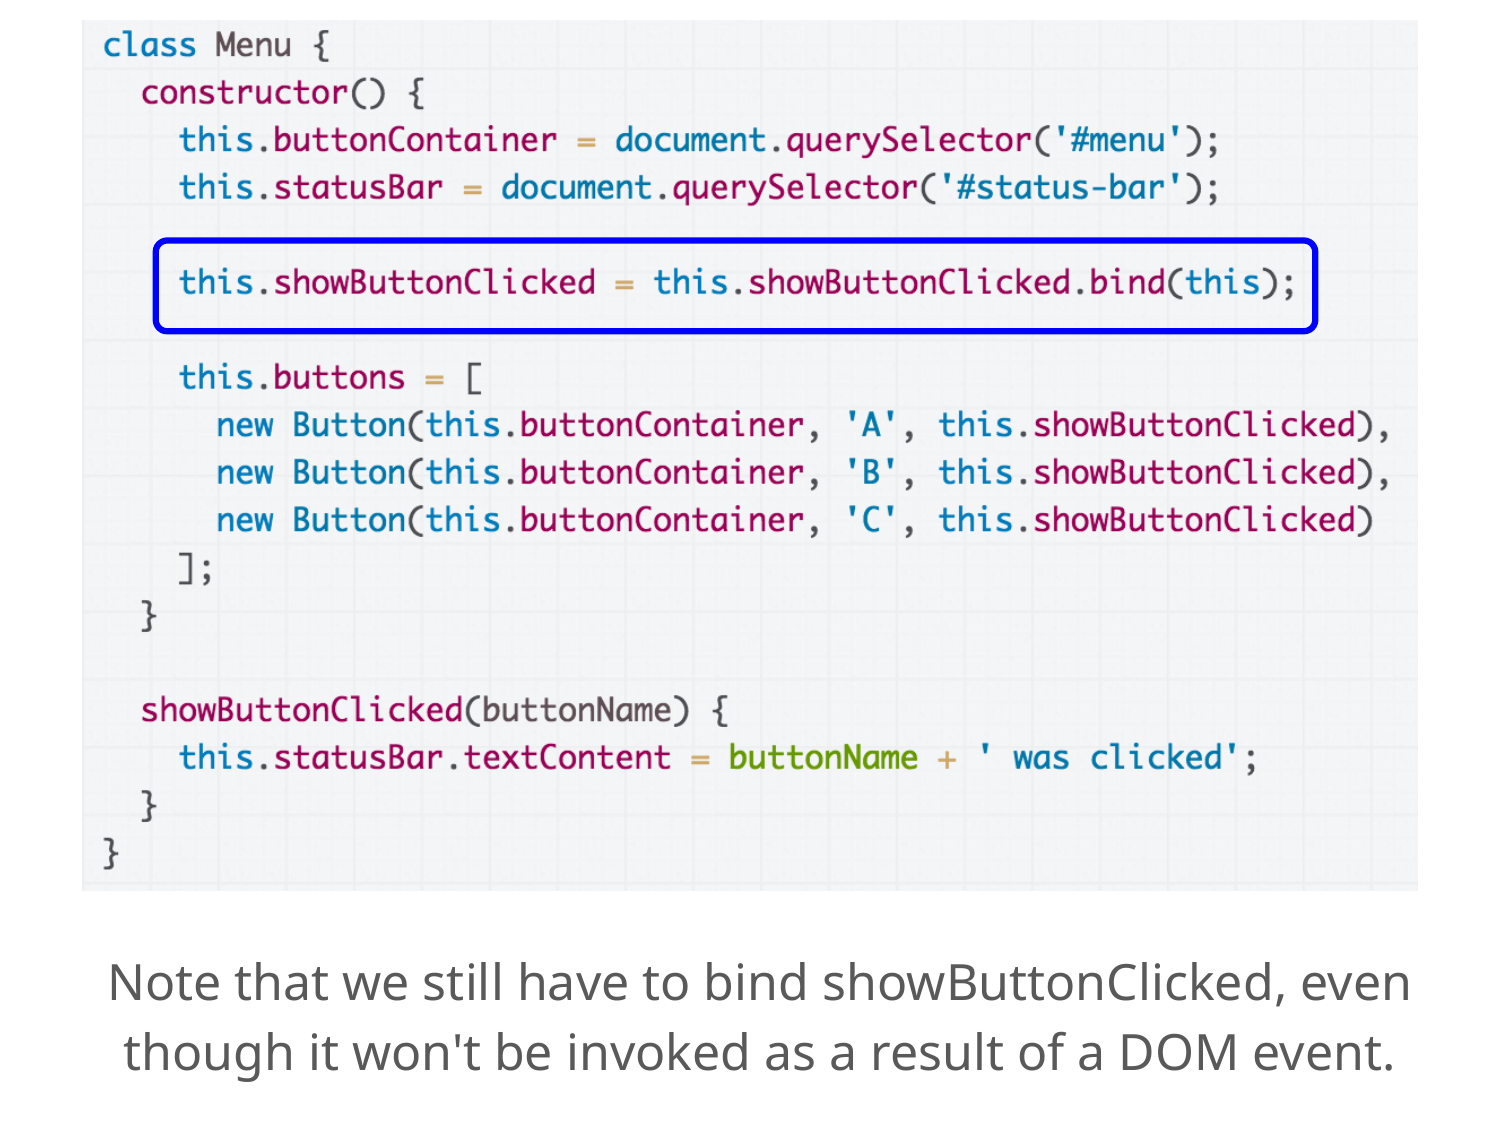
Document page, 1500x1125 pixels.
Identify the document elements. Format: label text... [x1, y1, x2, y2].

picture [82, 20, 1418, 891]
list Note that we still have to bind showButtonClicked, even though it won't be invoked as a result of a DOM event. [59, 926, 1461, 1046]
